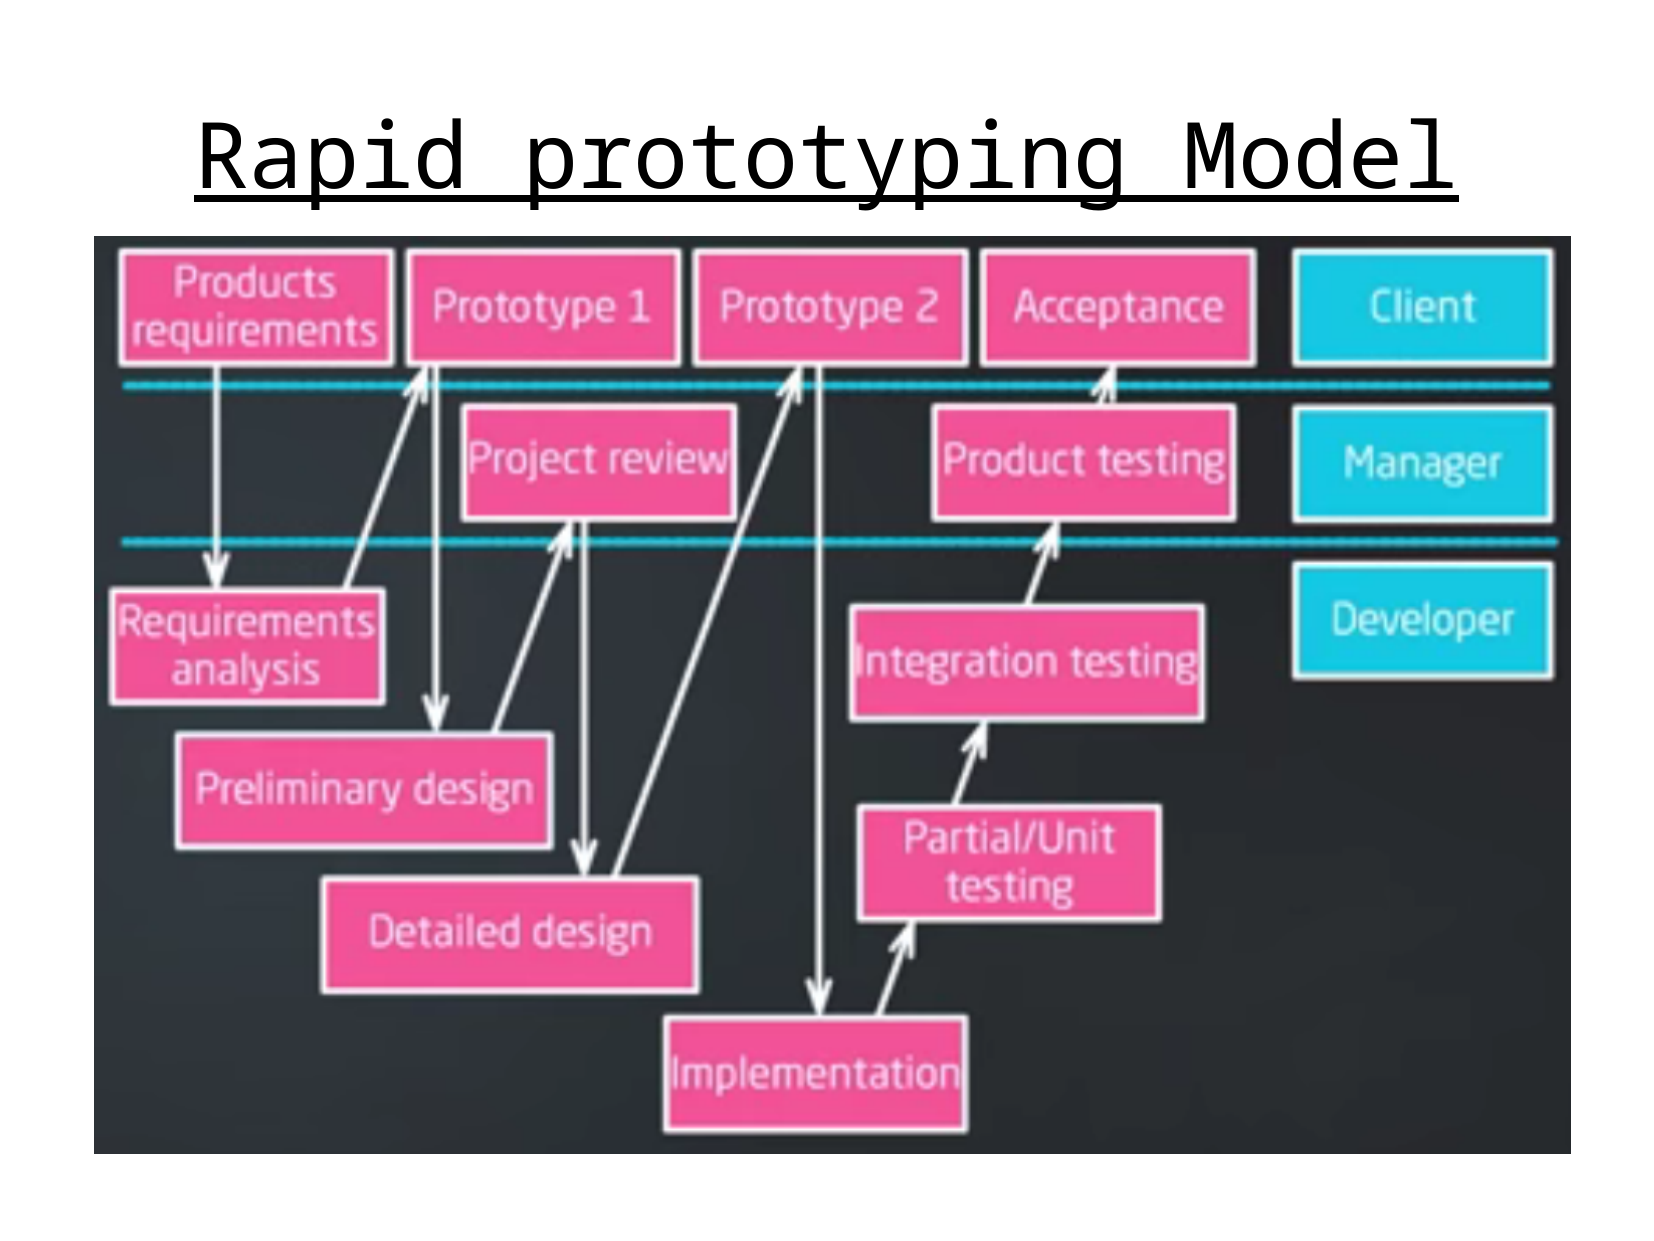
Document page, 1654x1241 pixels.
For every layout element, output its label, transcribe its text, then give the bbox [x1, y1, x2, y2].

picture [94, 236, 1571, 1154]
title Rapid prototyping Model [82, 49, 1571, 257]
